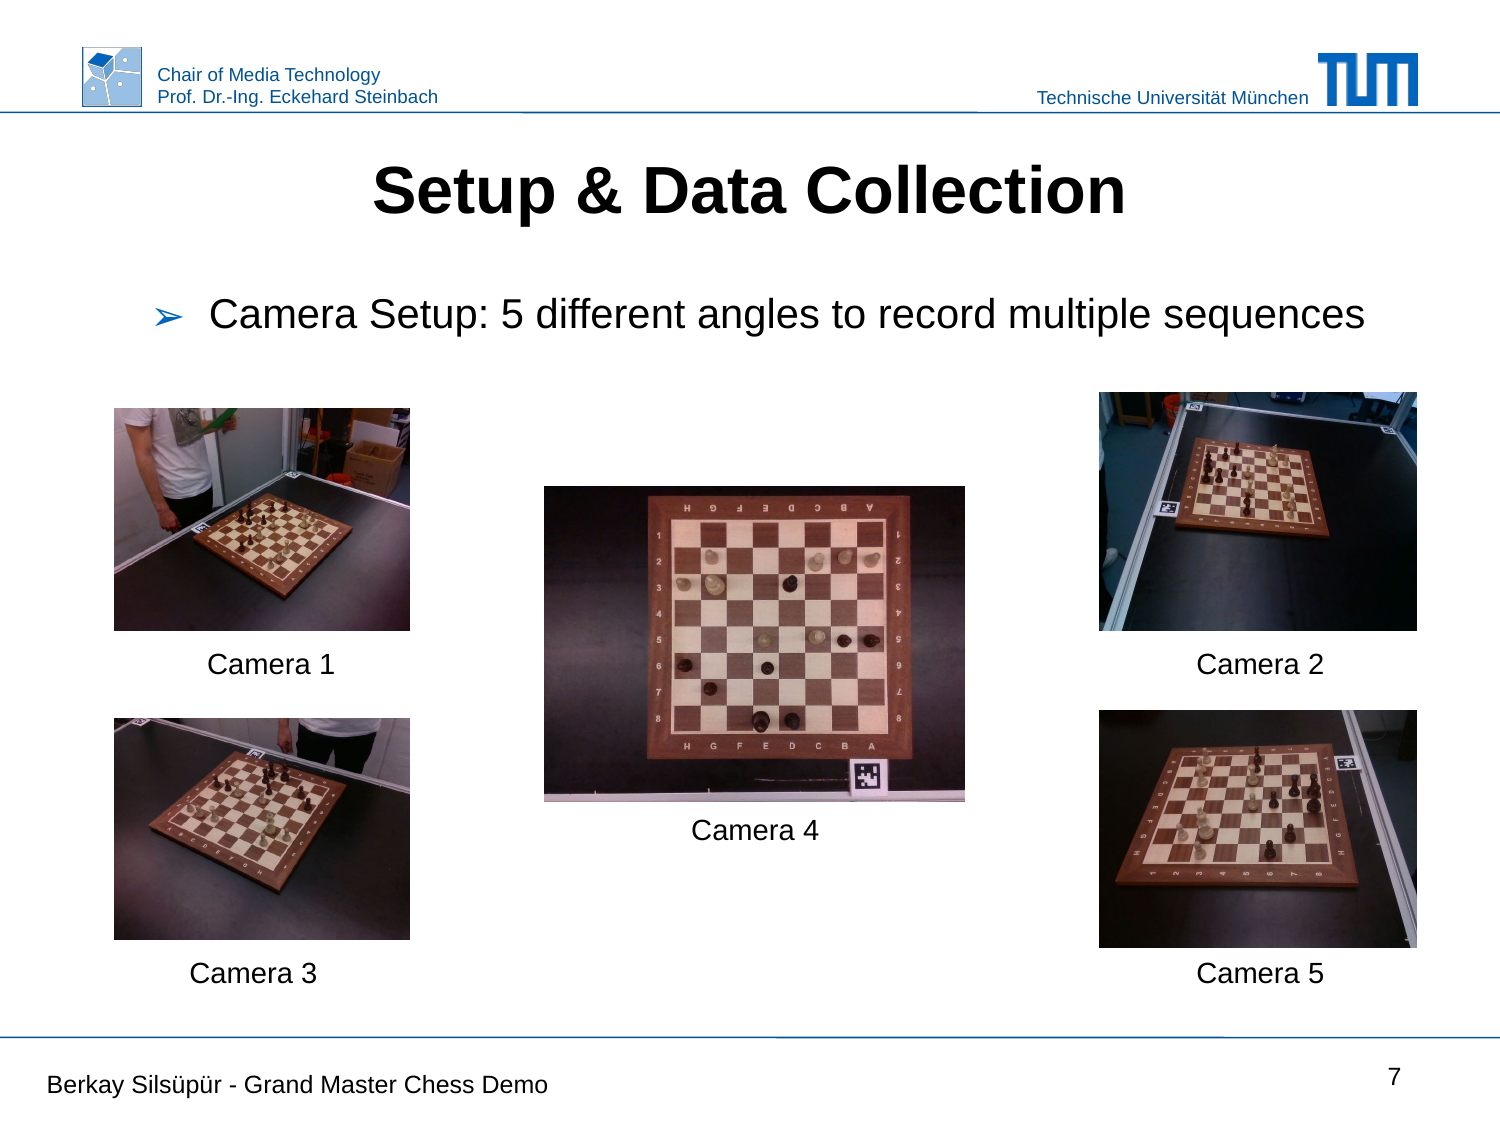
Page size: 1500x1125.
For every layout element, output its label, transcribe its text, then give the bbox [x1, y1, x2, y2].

text_box Camera 3 [174, 939, 351, 1005]
picture [82, 47, 142, 107]
text_box Berkay Silsüpür - Grand Master Chess Demo [31, 1053, 845, 1114]
text_box Camera 2 [1181, 630, 1357, 696]
picture [544, 486, 965, 802]
text_box Camera 5 [1181, 939, 1357, 1005]
picture [114, 408, 410, 631]
list Camera Setup: 5 different angles to record multiple sequences [83, 279, 1417, 1013]
title Setup & Data Collection [83, 139, 1417, 239]
picture [1099, 392, 1417, 631]
slide_number <number> [1220, 1050, 1417, 1100]
picture [1099, 710, 1417, 948]
picture [114, 718, 410, 940]
text_box Camera 1 [191, 630, 368, 696]
text_box Camera 4 [676, 796, 852, 862]
picture [1318, 53, 1418, 106]
